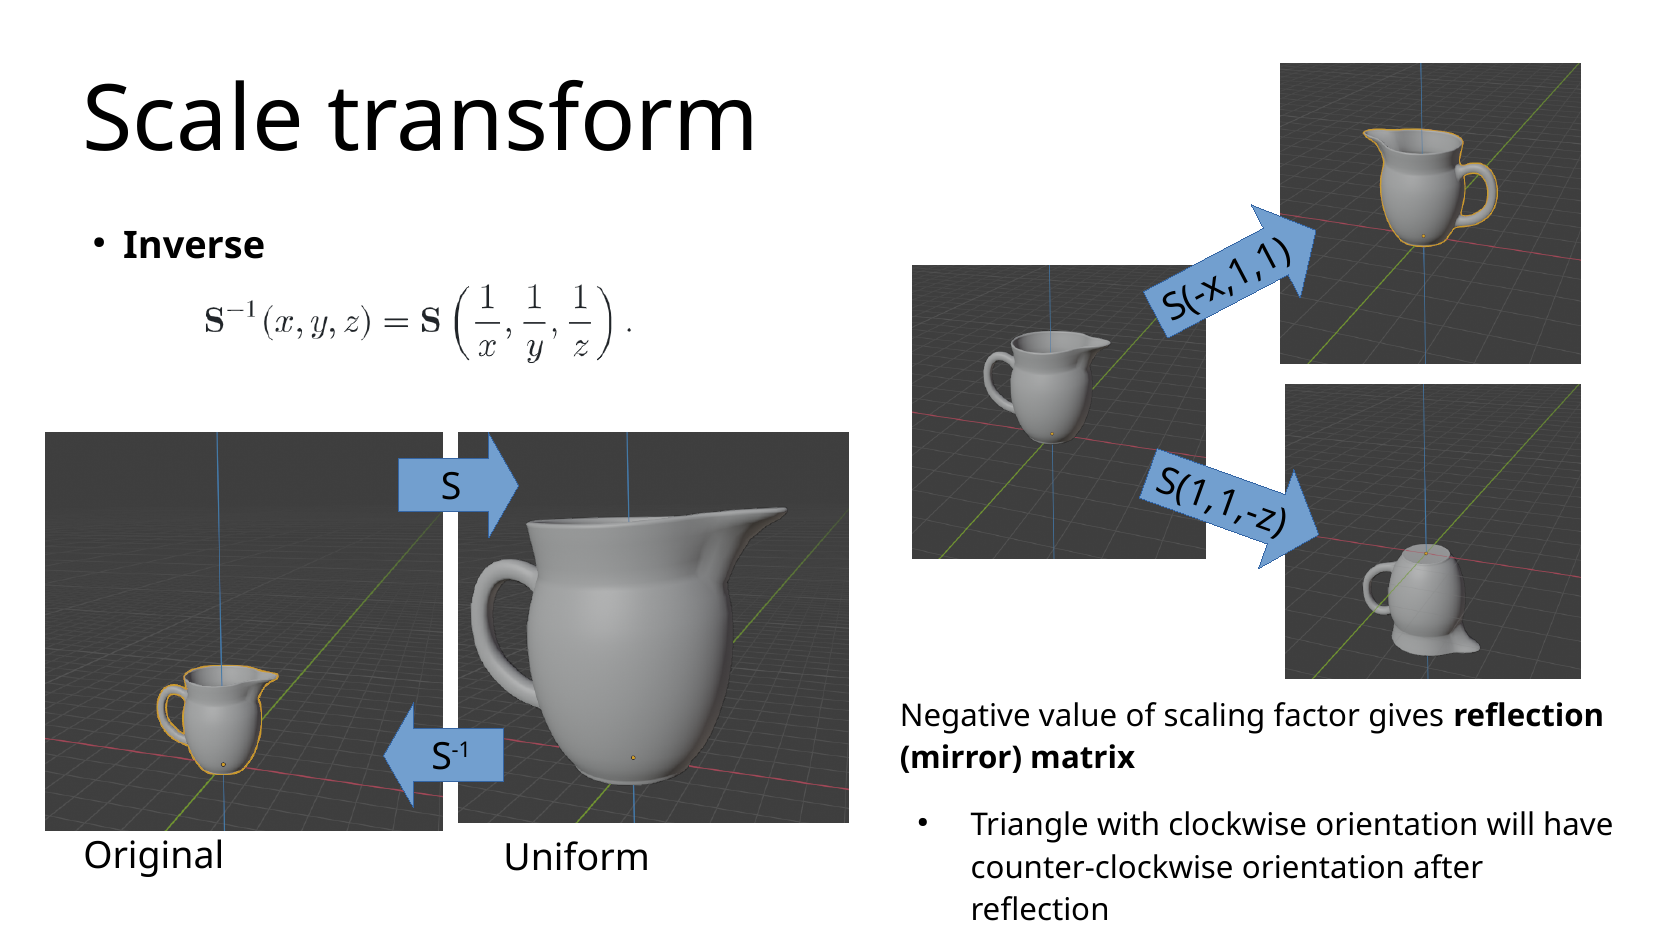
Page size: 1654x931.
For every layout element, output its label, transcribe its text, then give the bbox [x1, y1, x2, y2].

text_box Uniform [488, 822, 834, 885]
text_box S-1 [383, 702, 504, 808]
picture [180, 273, 650, 376]
text_box S [398, 432, 519, 538]
list Inverse [82, 217, 1263, 271]
picture [1280, 63, 1581, 364]
text_box S(-x,1,1) [1143, 204, 1316, 338]
picture [458, 432, 849, 823]
title Scale transform [82, 37, 1571, 193]
text_box Negative value of scaling factor gives reflection (mirror) matrix Triangle with clockwise orientation will have counter-clockwise orientation after reflection [885, 685, 1636, 841]
picture [458, 432, 488, 458]
picture [912, 265, 1206, 559]
picture [1285, 384, 1581, 679]
picture [45, 432, 443, 831]
text_box S(1,1,-z) [1139, 448, 1319, 569]
text_box Original [68, 821, 414, 883]
